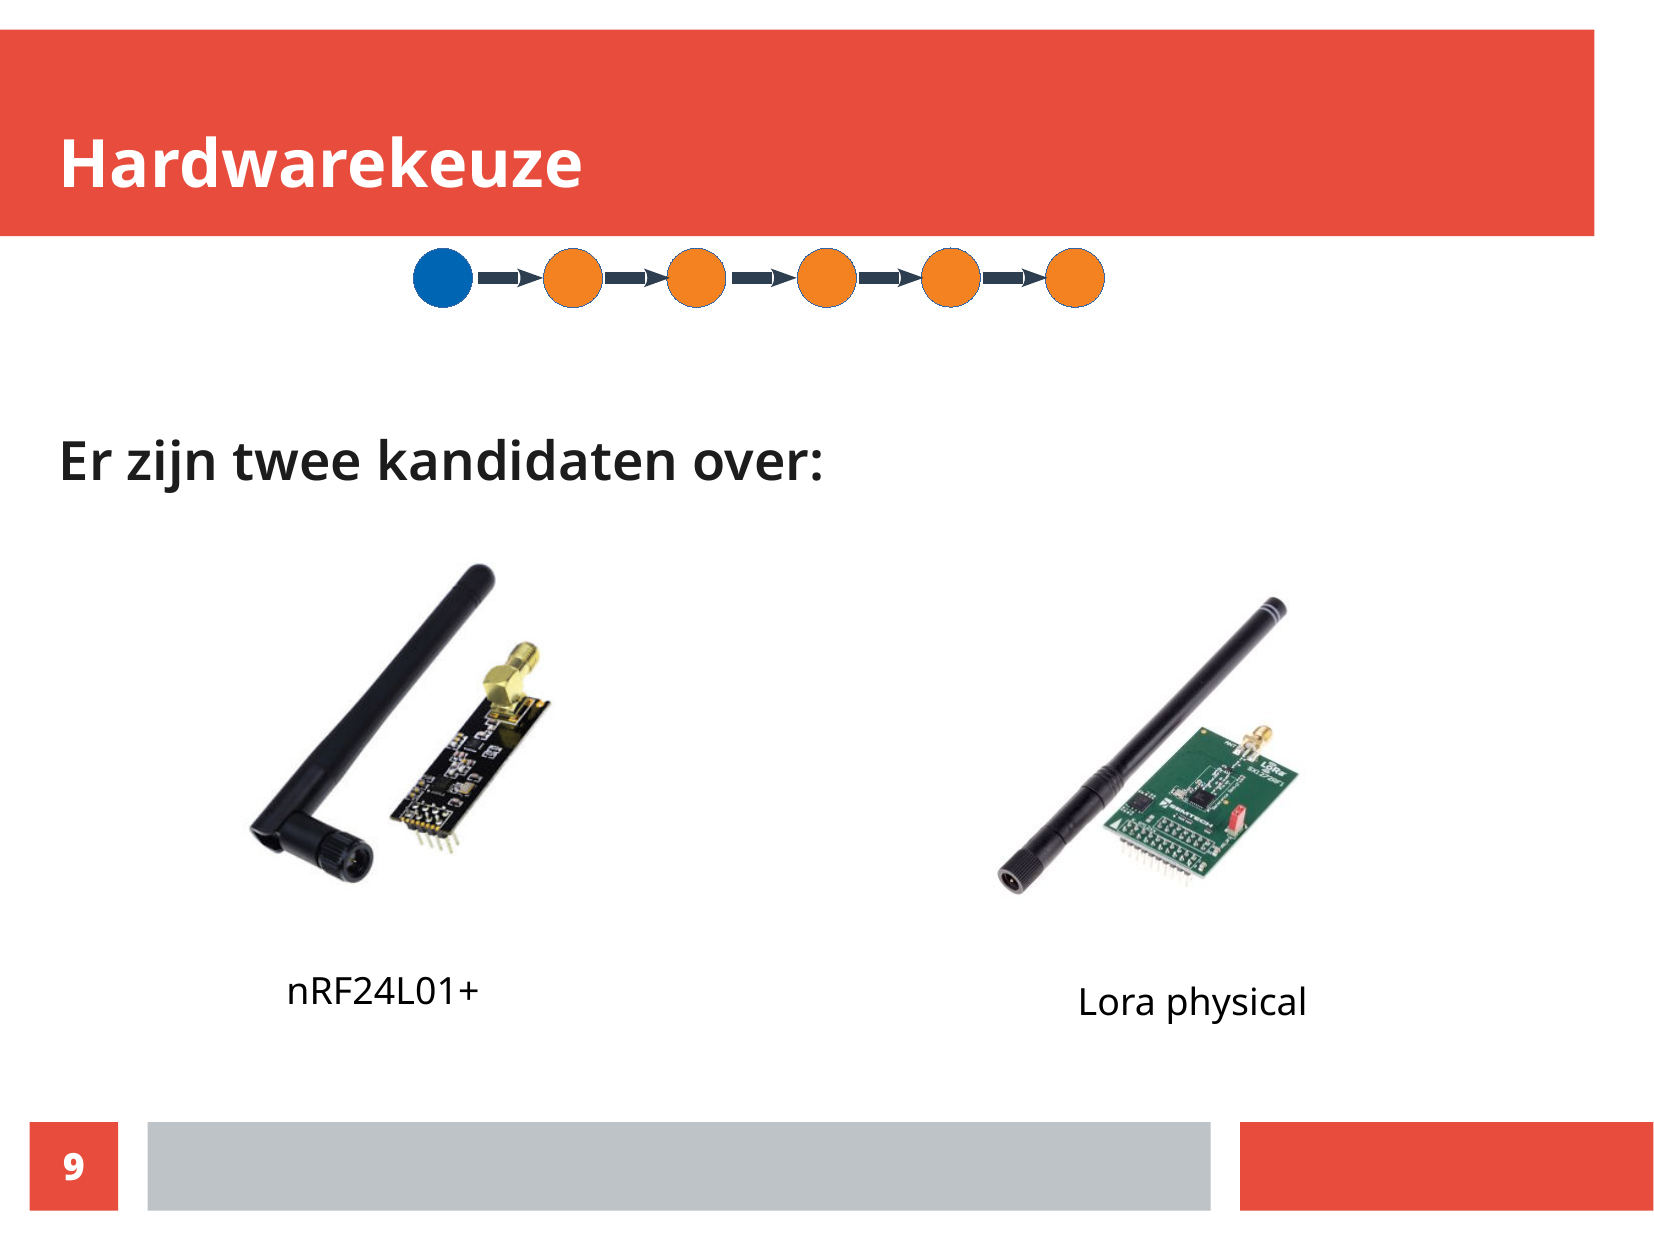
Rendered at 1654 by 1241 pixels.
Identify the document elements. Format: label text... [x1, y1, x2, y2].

title Hardwarekeuze [59, 59, 1595, 207]
text_box [797, 248, 857, 308]
list Er zijn twee kandidaten over: [59, 324, 1565, 1093]
text_box [413, 248, 473, 308]
text_box [1045, 248, 1105, 308]
picture [212, 543, 579, 910]
text_box Lora physical [1062, 968, 1382, 1027]
text_box nRF24L01+ [271, 957, 556, 1016]
text_box [543, 248, 603, 308]
text_box [921, 247, 981, 308]
picture [968, 582, 1414, 922]
text_box [666, 248, 726, 308]
